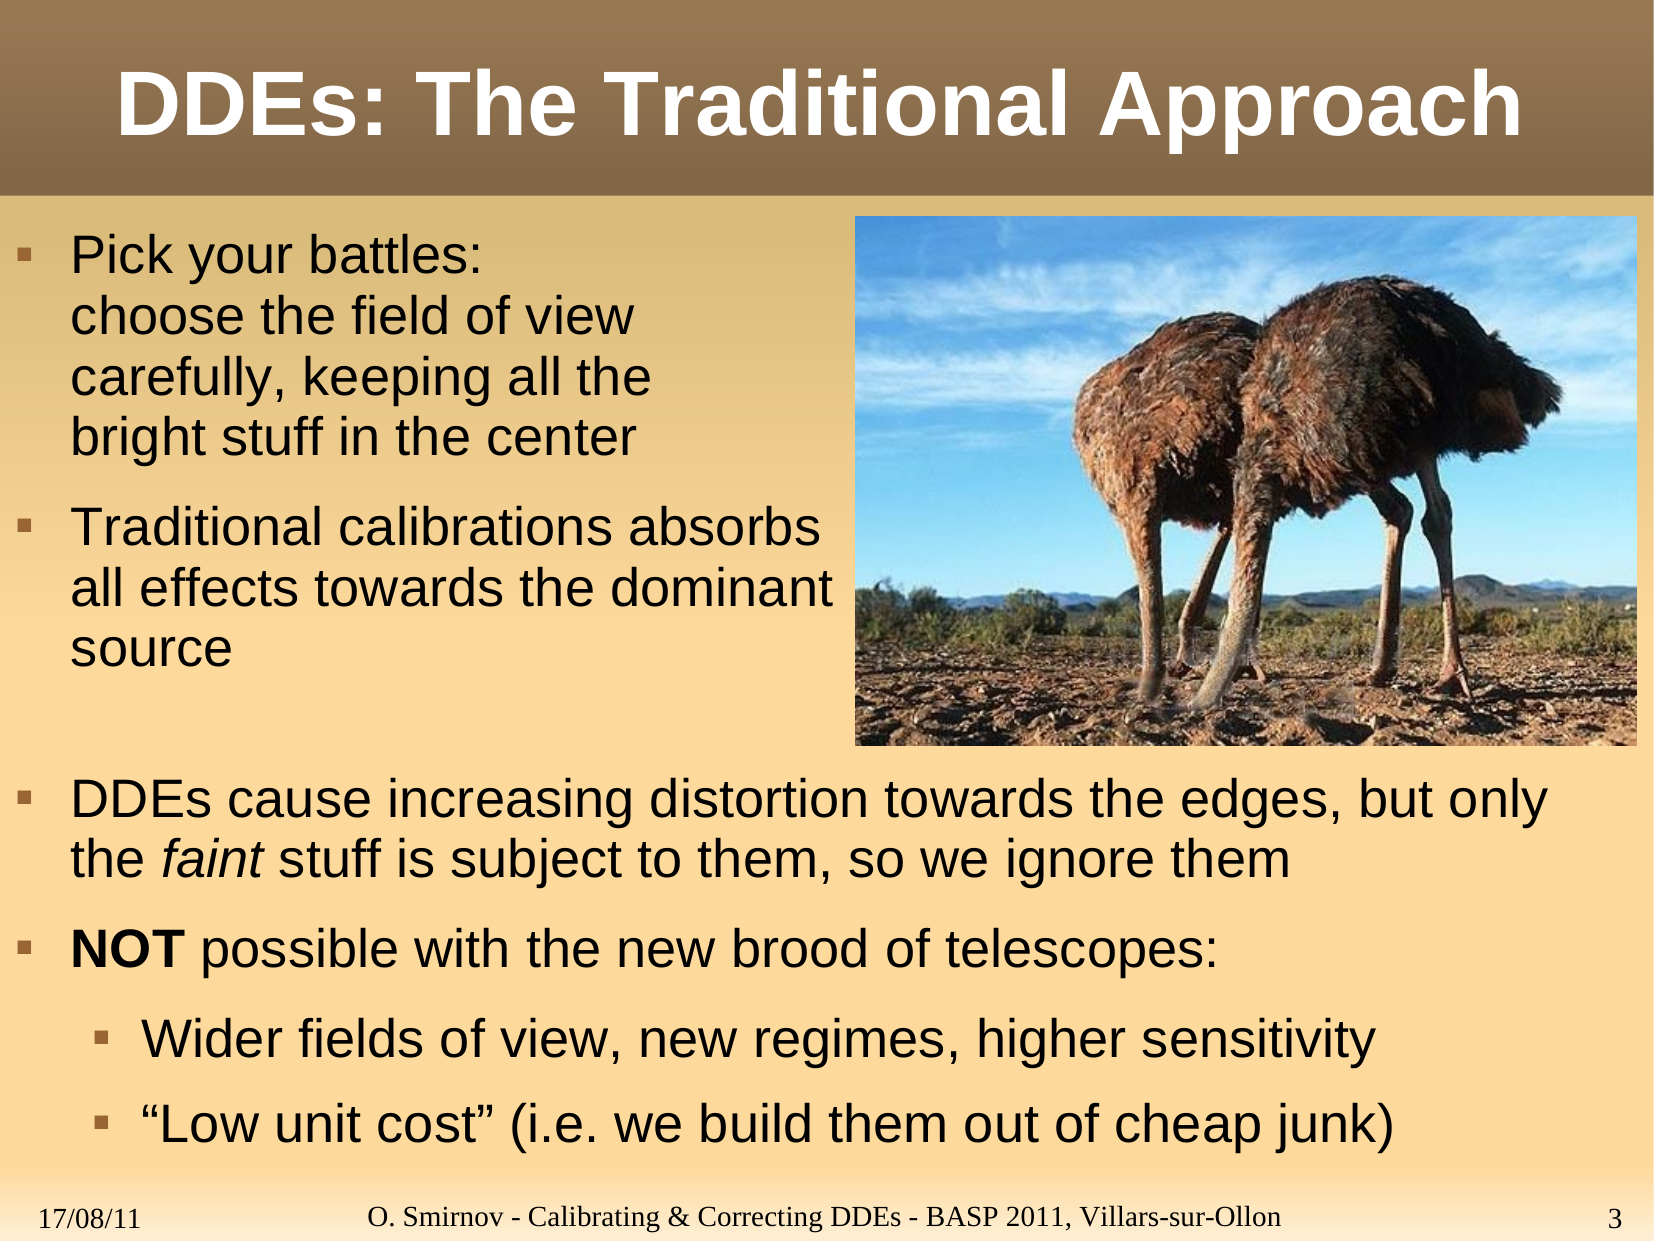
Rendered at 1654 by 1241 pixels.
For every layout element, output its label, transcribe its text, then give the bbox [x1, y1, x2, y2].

picture [677, 1215, 684, 1221]
title DDEs: The Traditional Approach [76, 7, 1565, 200]
list Pick your battles: choose the field of view carefully, keeping all the bright stuff in the center Traditional calibrations absorbs all effects towards the dominant source DDEs cause increasing distortion towards the edges, but only the faint stuff is subject to them, so we ignore them NOT possible with the new brood of telescopes: Wider fields of view, new regimes, higher sensitivity “Low unit cost” (i.e. we build them out of cheap junk) [0, 225, 1626, 1215]
picture [1218, 1215, 1231, 1225]
picture [931, 1217, 940, 1225]
picture [581, 1215, 588, 1225]
picture [1184, 1215, 1190, 1225]
picture [0, 0, 1654, 1241]
picture [1024, 1215, 1031, 1225]
picture [79, 1215, 86, 1227]
picture [1256, 1215, 1263, 1225]
picture [857, 1215, 868, 1225]
picture [494, 1215, 500, 1222]
picture [721, 1215, 728, 1225]
picture [478, 1215, 485, 1225]
picture [93, 1219, 100, 1227]
picture [371, 1215, 384, 1225]
picture [836, 1215, 847, 1225]
